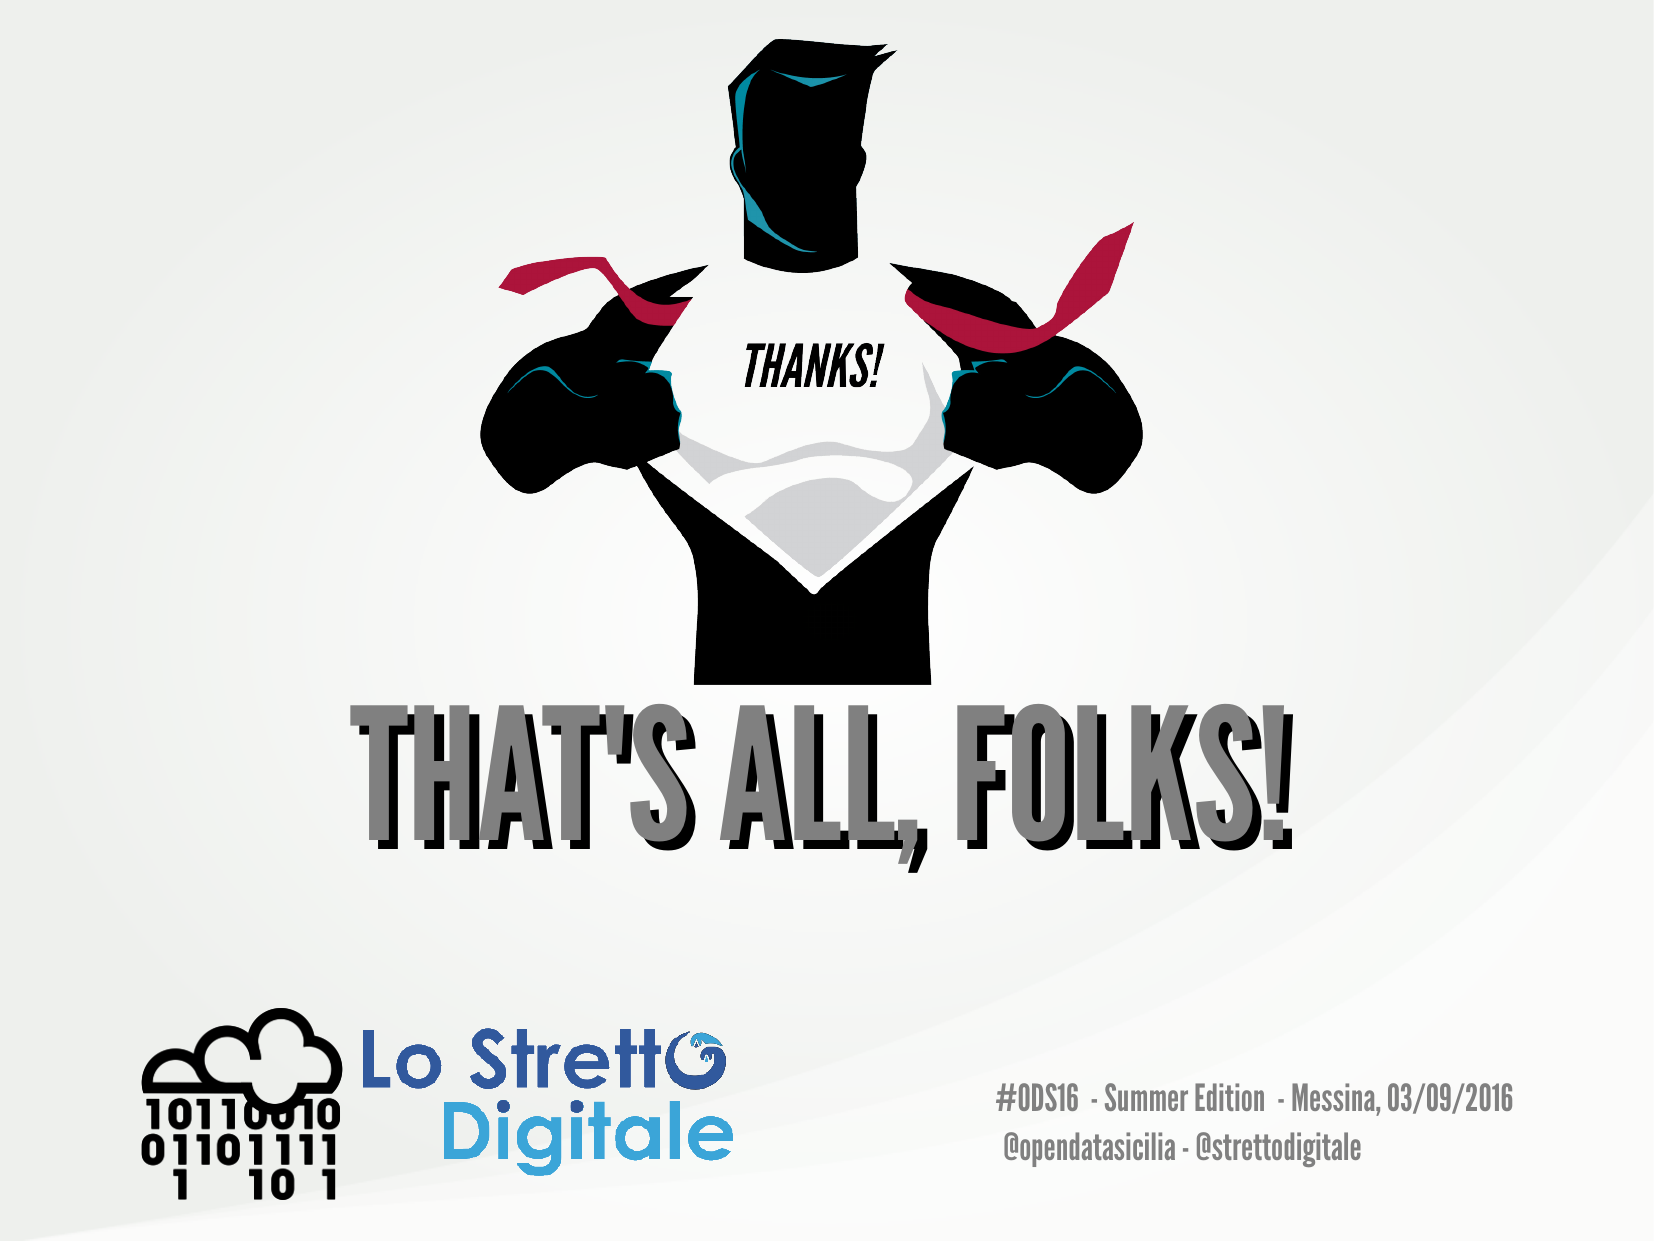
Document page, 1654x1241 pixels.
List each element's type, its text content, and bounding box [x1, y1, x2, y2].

text_box THAT'S ALL, FOLKS! [0, 661, 1642, 897]
text_box #ODS16 - Summer Edition - Messina, 03/09/2016 [980, 1068, 1536, 1129]
text_box @opendatasicilia - @strettodigitale [988, 1118, 1544, 1178]
picture [0, 0, 1654, 1241]
